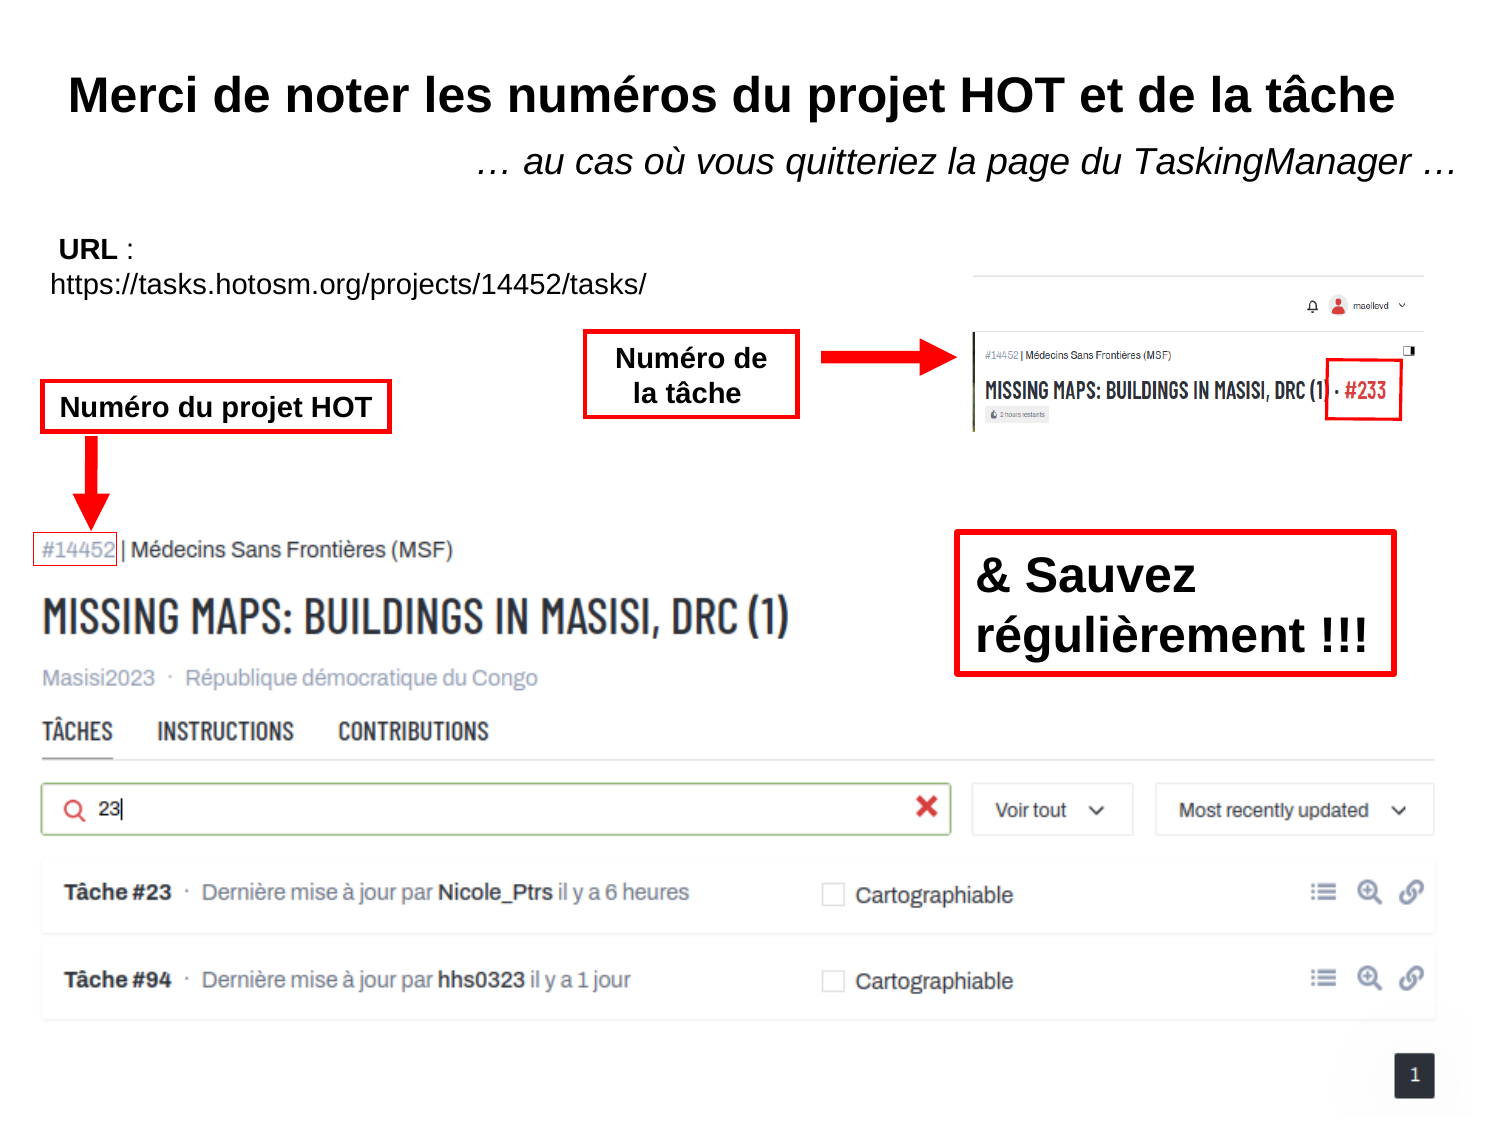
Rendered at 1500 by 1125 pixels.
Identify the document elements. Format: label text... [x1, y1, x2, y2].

text_box Numéro du projet HOT [42, 381, 390, 432]
picture [34, 533, 116, 565]
text_box … au cas où vous quitteriez la page du TaskingManager … [460, 129, 1500, 191]
picture [30, 517, 1472, 1116]
text_box Numéro de la tâche [585, 331, 798, 418]
picture [972, 275, 1425, 432]
text_box & Sauvez régulièrement !!! [957, 532, 1395, 674]
text_box Merci de noter les numéros du projet HOT et de la tâche [53, 54, 1459, 131]
text_box URL : https://tasks.hotosm.org/projects/14452/tasks/ [35, 222, 868, 343]
